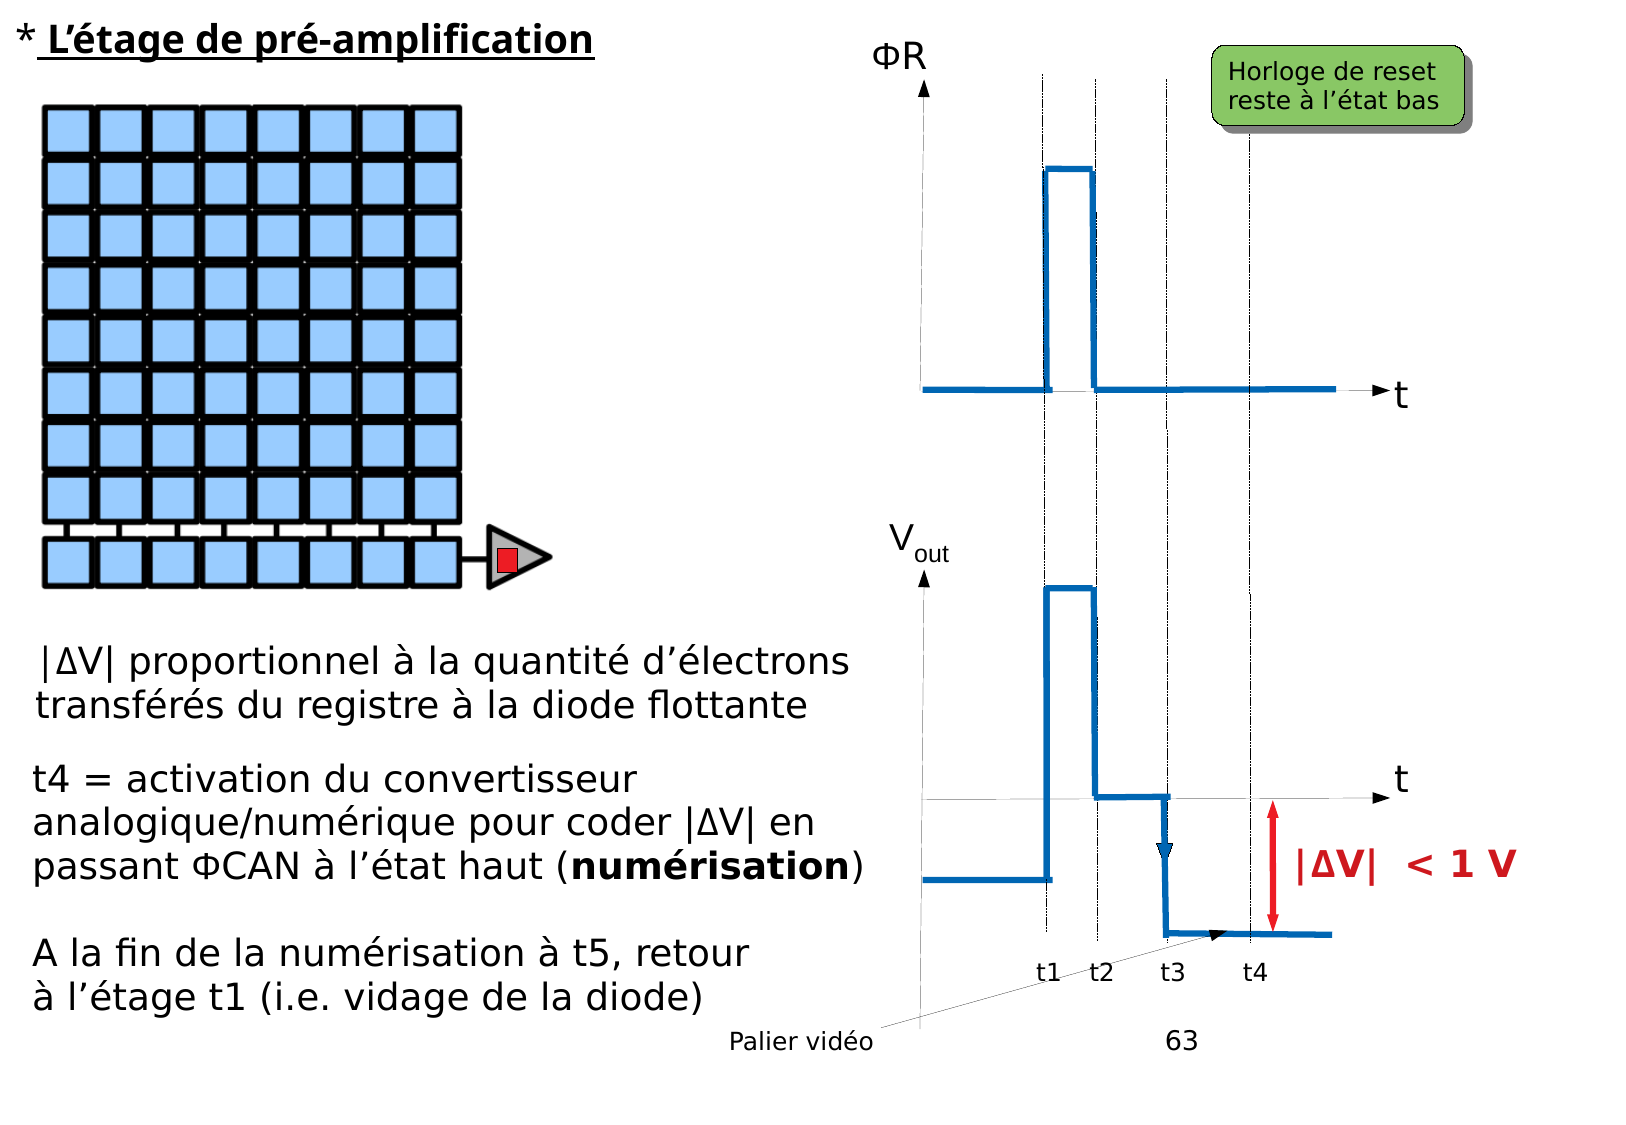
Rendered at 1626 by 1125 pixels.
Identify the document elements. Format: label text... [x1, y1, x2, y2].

text_box [1156, 843, 1161, 855]
text_box t [1379, 750, 1424, 809]
text_box [1164, 1024, 1544, 1103]
text_box [1215, 45, 1465, 122]
text_box [497, 548, 518, 573]
text_box |ΔV| proportionnel à la quantité d’électrons transférés du registre à la diode flottante [20, 632, 877, 736]
text_box Palier vidéo [714, 1019, 891, 1064]
text_box t4 = activation du convertisseur analogique/numérique pour coder |ΔV| en passant ΦCAN à l’état haut (numérisation) A la fin de la numérisation à t5, retour à l’étage t1 (i.e. vidage de la diode) [17, 749, 853, 1030]
text_box t1 [1021, 951, 1074, 995]
text_box [1168, 843, 1173, 857]
text_box t4 [1228, 951, 1284, 995]
text_box |ΔV| < 1 V [1275, 835, 1525, 894]
text_box t2 [1074, 951, 1131, 995]
text_box Vout [874, 505, 960, 575]
text_box t3 [1145, 951, 1201, 995]
text_box Horloge de reset reste à l’état bas [1213, 49, 1460, 123]
text_box ΦR [856, 26, 943, 86]
text_box * L’étage de pré-amplification [1, 6, 609, 70]
picture [26, 88, 568, 609]
text_box t [1379, 366, 1424, 425]
